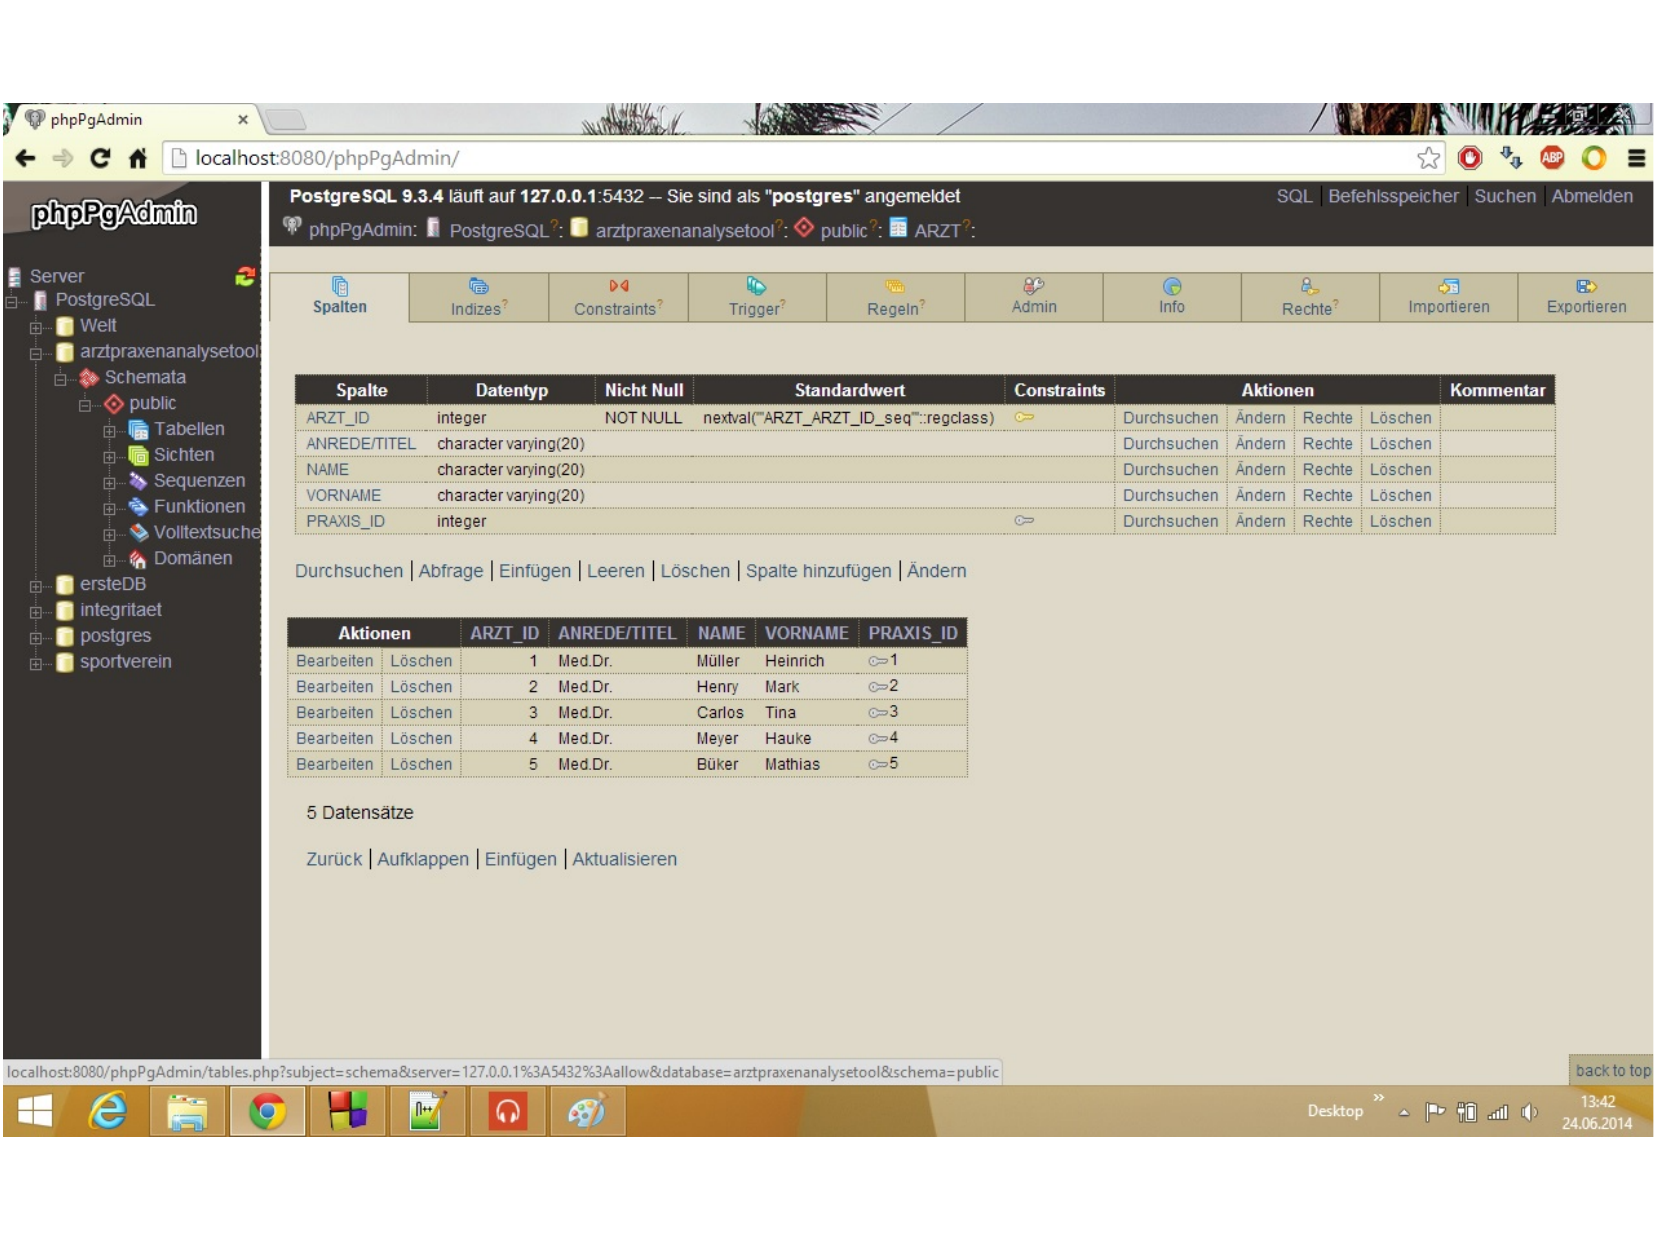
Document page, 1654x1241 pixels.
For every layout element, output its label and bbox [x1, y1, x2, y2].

picture [3, 103, 1654, 1137]
